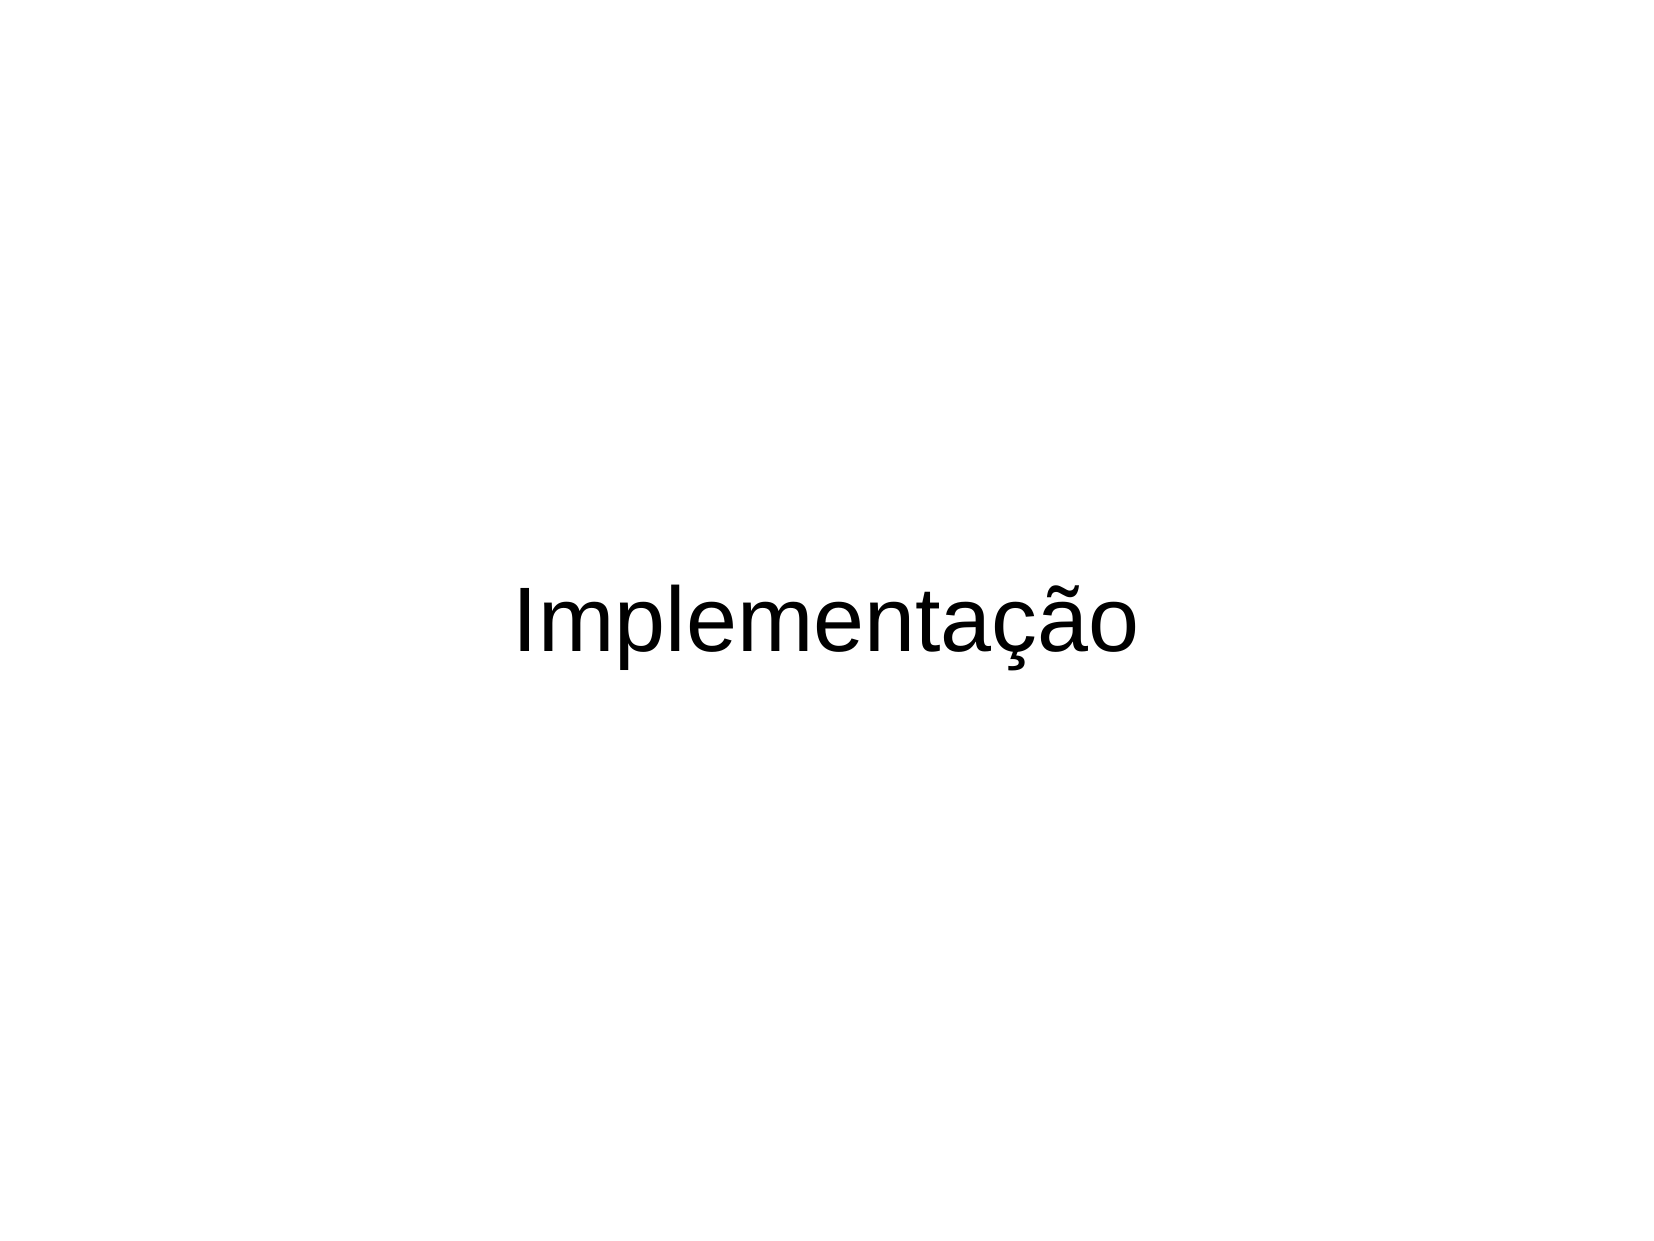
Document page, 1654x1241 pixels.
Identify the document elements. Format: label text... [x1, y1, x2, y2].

title Implementação [82, 516, 1571, 724]
